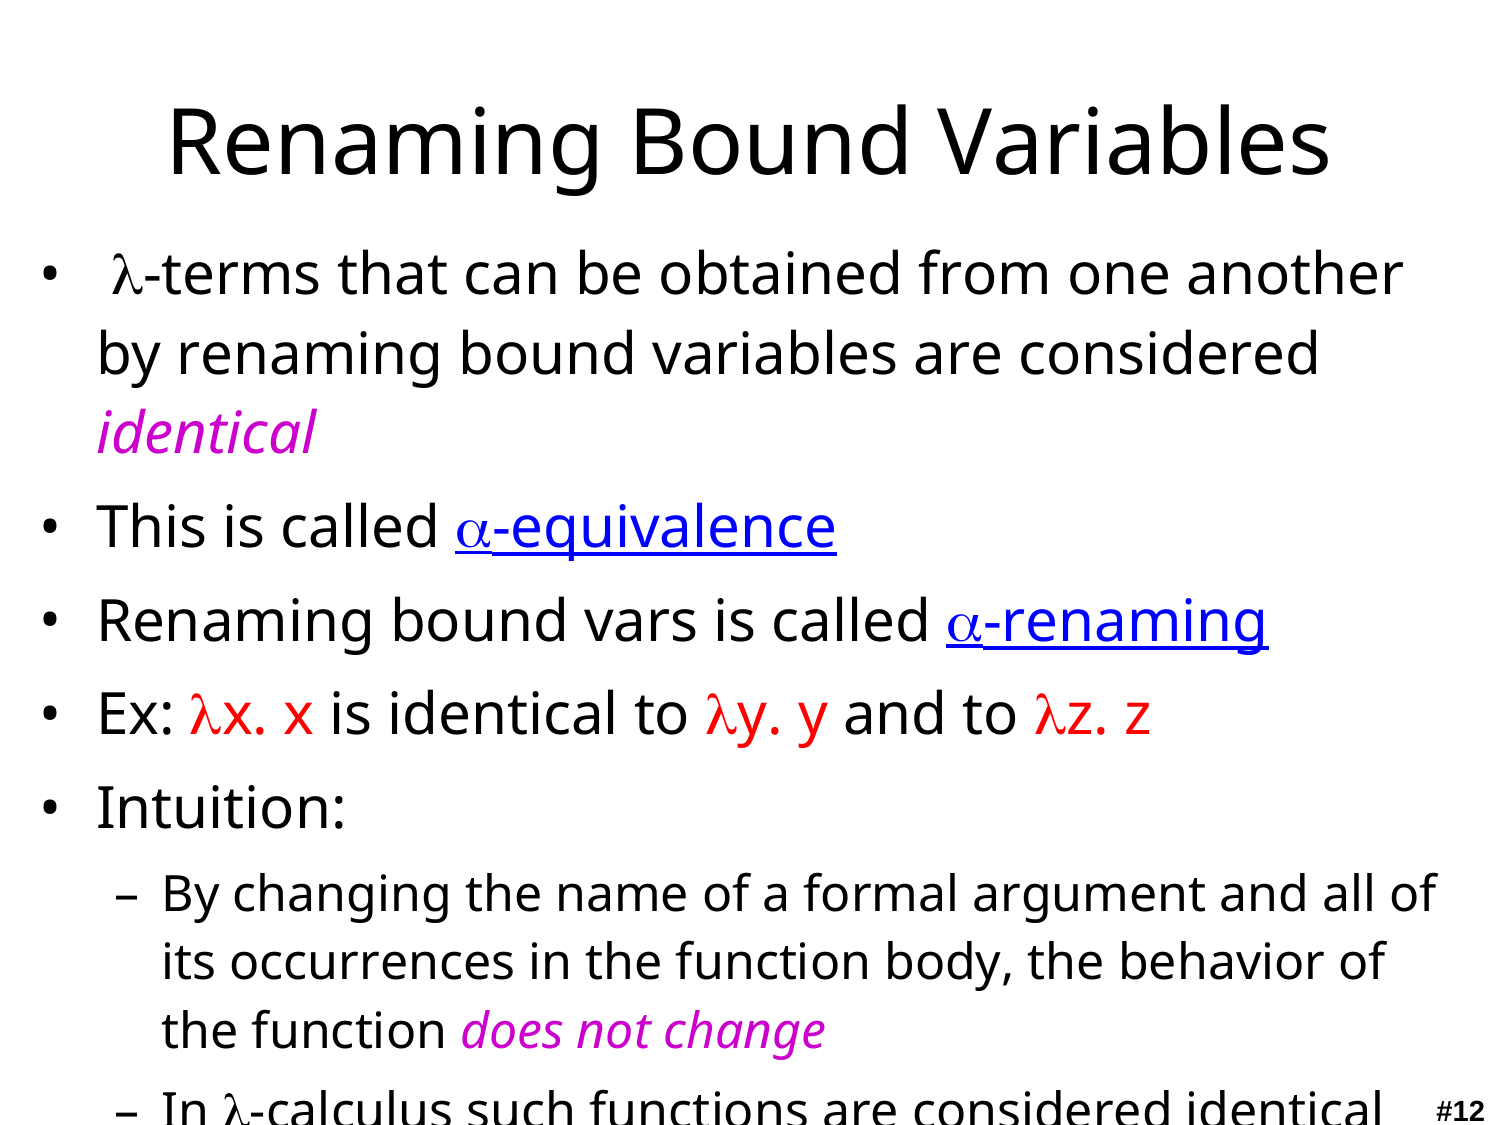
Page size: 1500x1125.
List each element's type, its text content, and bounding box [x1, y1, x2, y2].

list -terms that can be obtained from one another by renaming bound variables are considered identical This is called -equivalence Renaming bound vars is called -renaming Ex: x. x is identical to y. y and to z. z Intuition: By changing the name of a formal argument and all of its occurrences in the function body, the behavior of the function does not change In -calculus such functions are considered identical [24, 224, 1476, 1063]
title Renaming Bound Variables [24, 45, 1476, 224]
